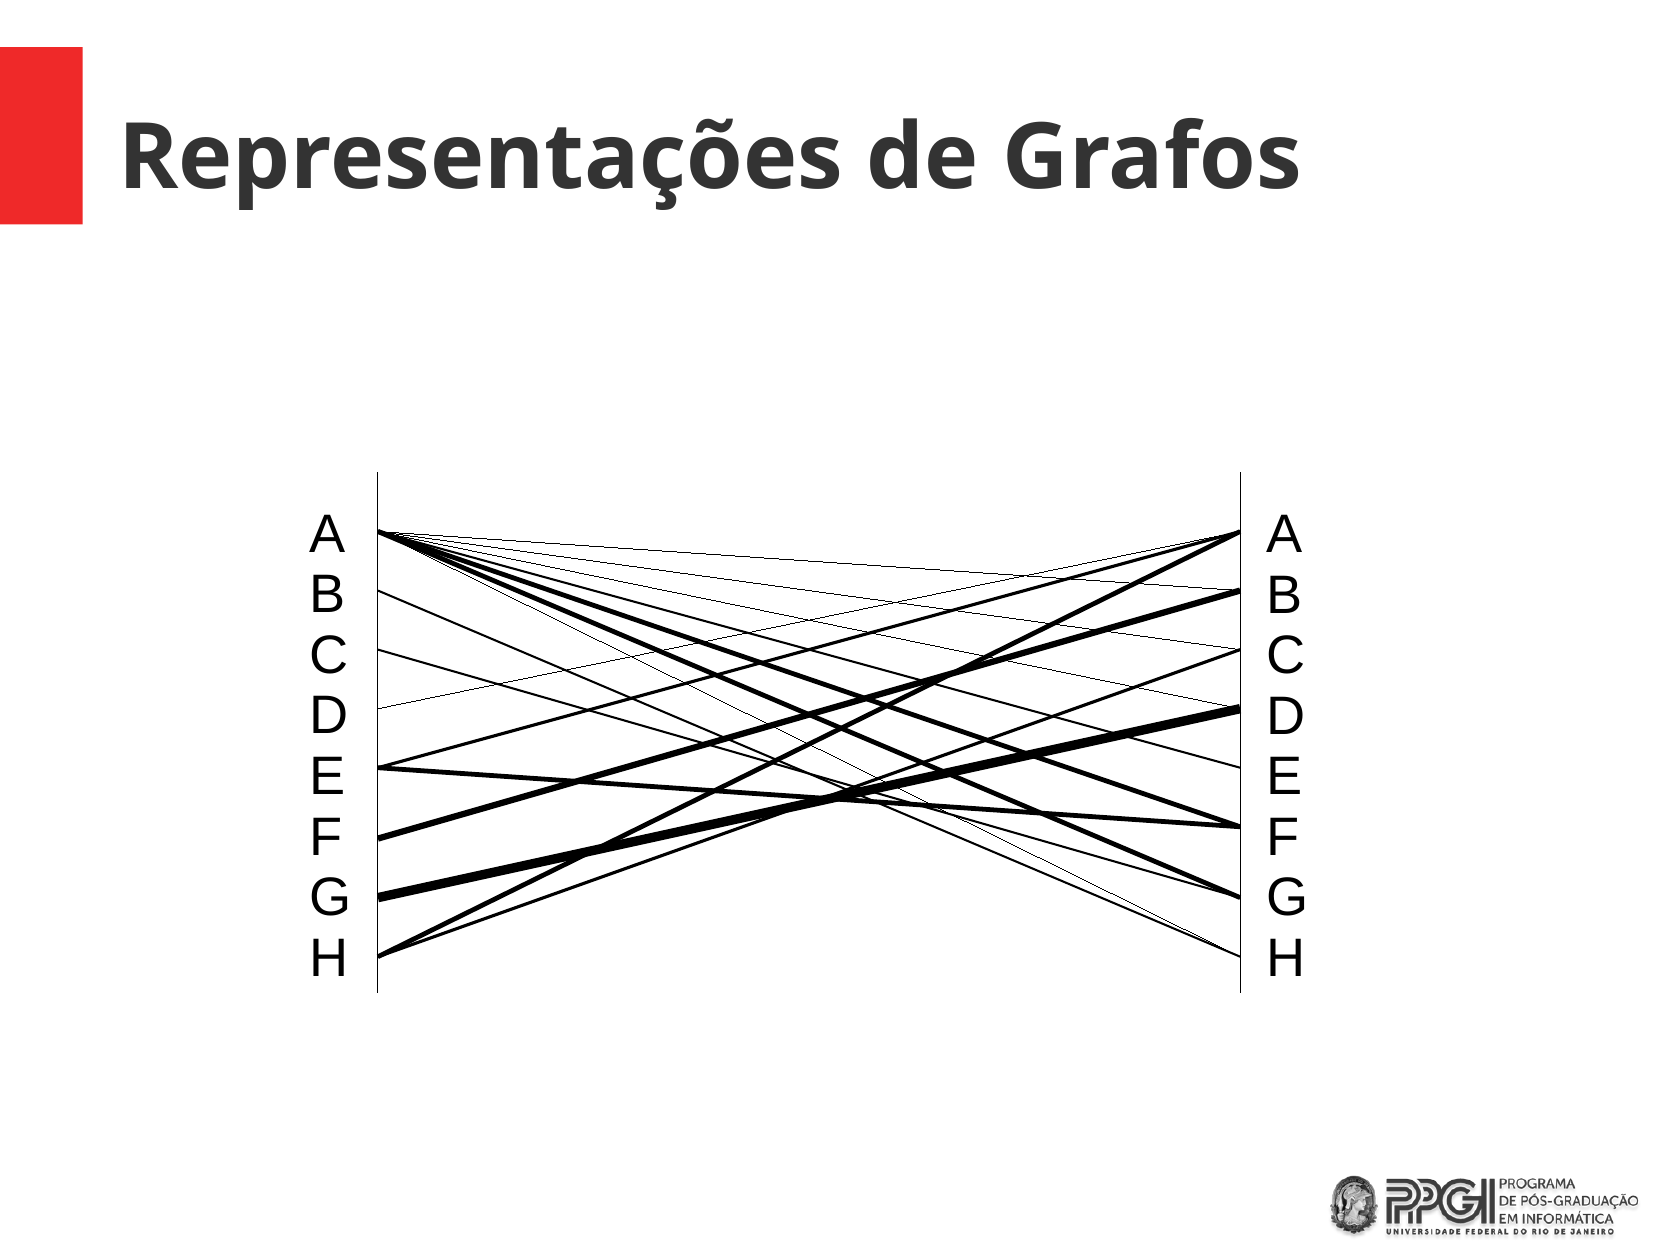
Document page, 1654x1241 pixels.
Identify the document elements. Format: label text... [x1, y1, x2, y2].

title Representações de Grafos [118, 49, 1571, 257]
text_box A B C D E F G H [1251, 496, 1359, 994]
text_box A B C D E F G H [295, 496, 402, 994]
